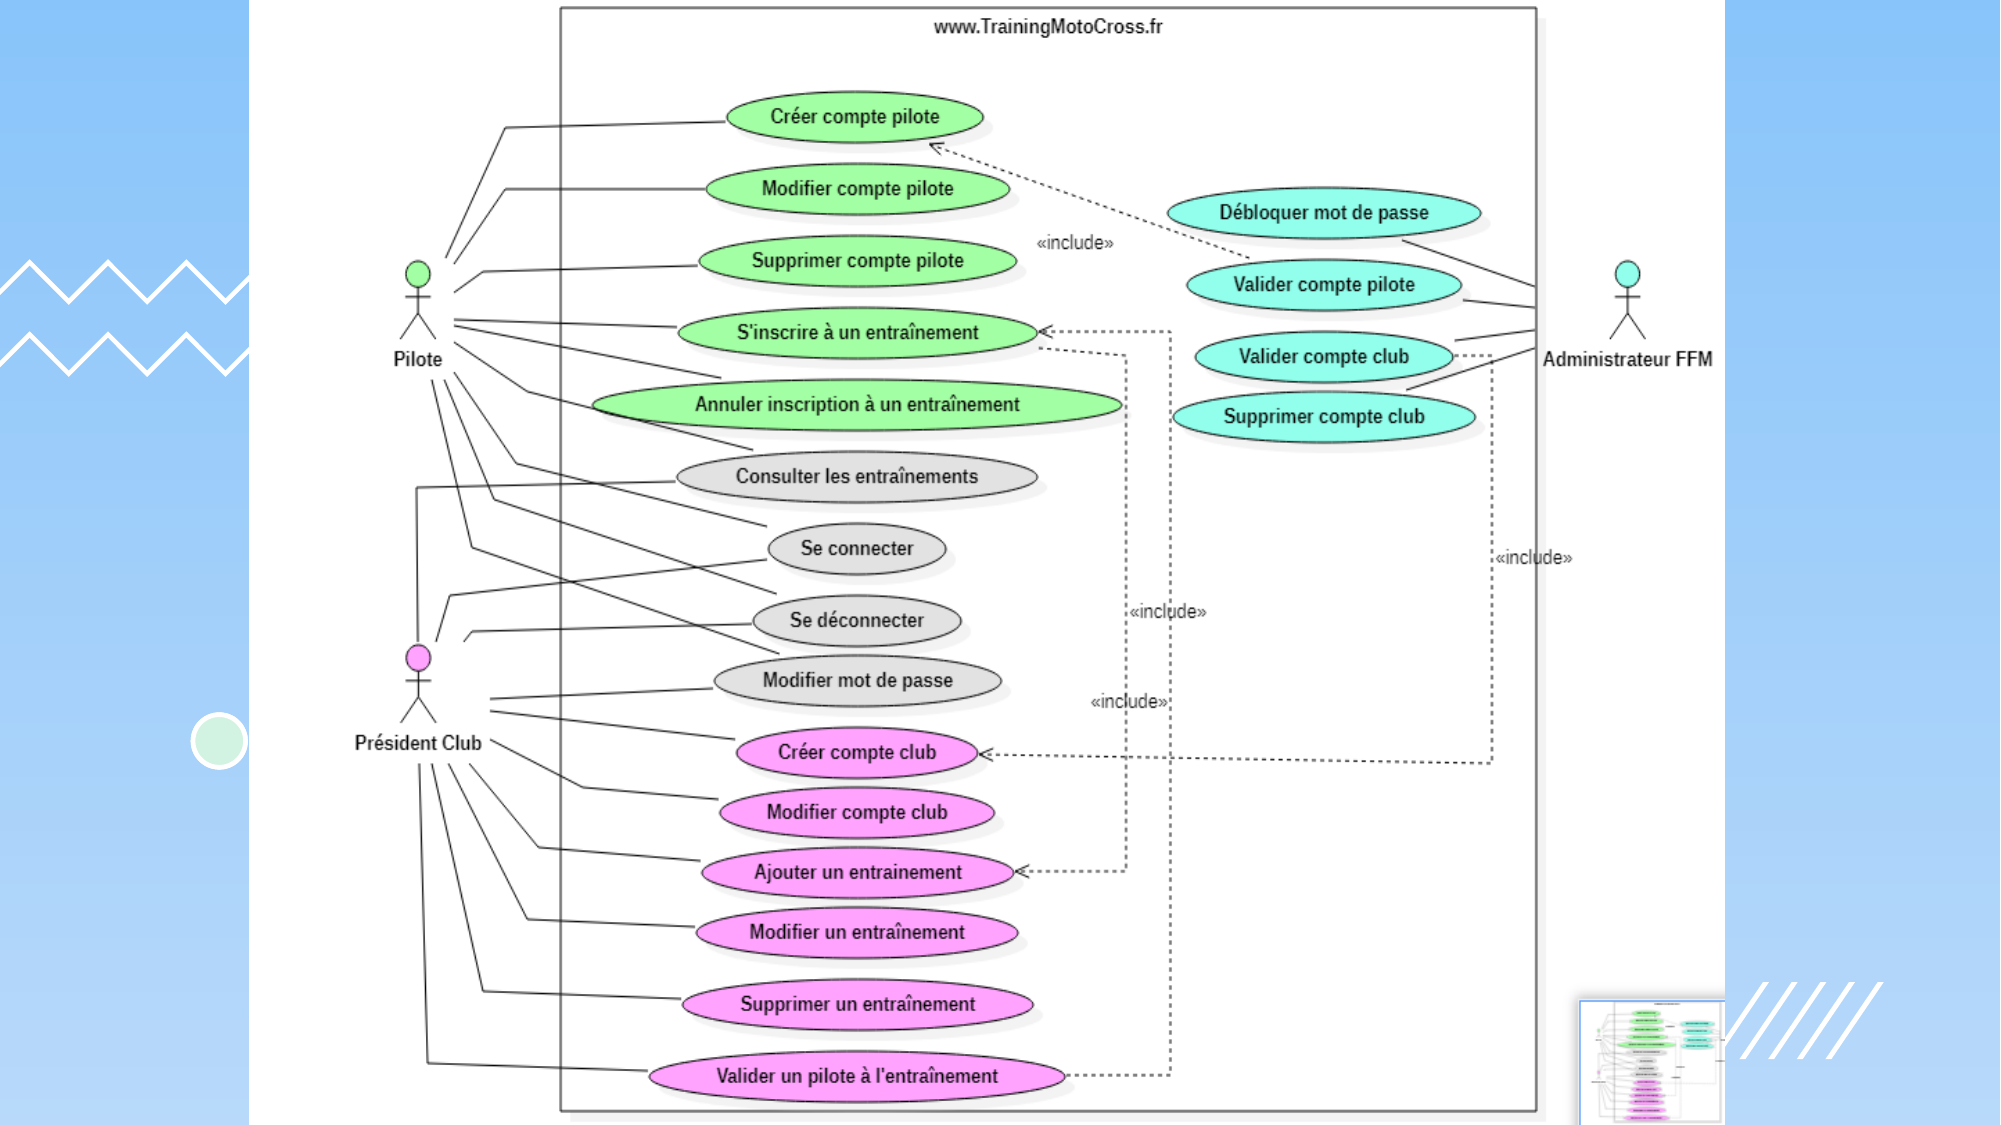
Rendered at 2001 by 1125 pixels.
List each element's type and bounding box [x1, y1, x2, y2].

text_box [0, 0, 249, 1125]
picture [249, 0, 1725, 1125]
text_box [1725, 0, 2000, 1125]
